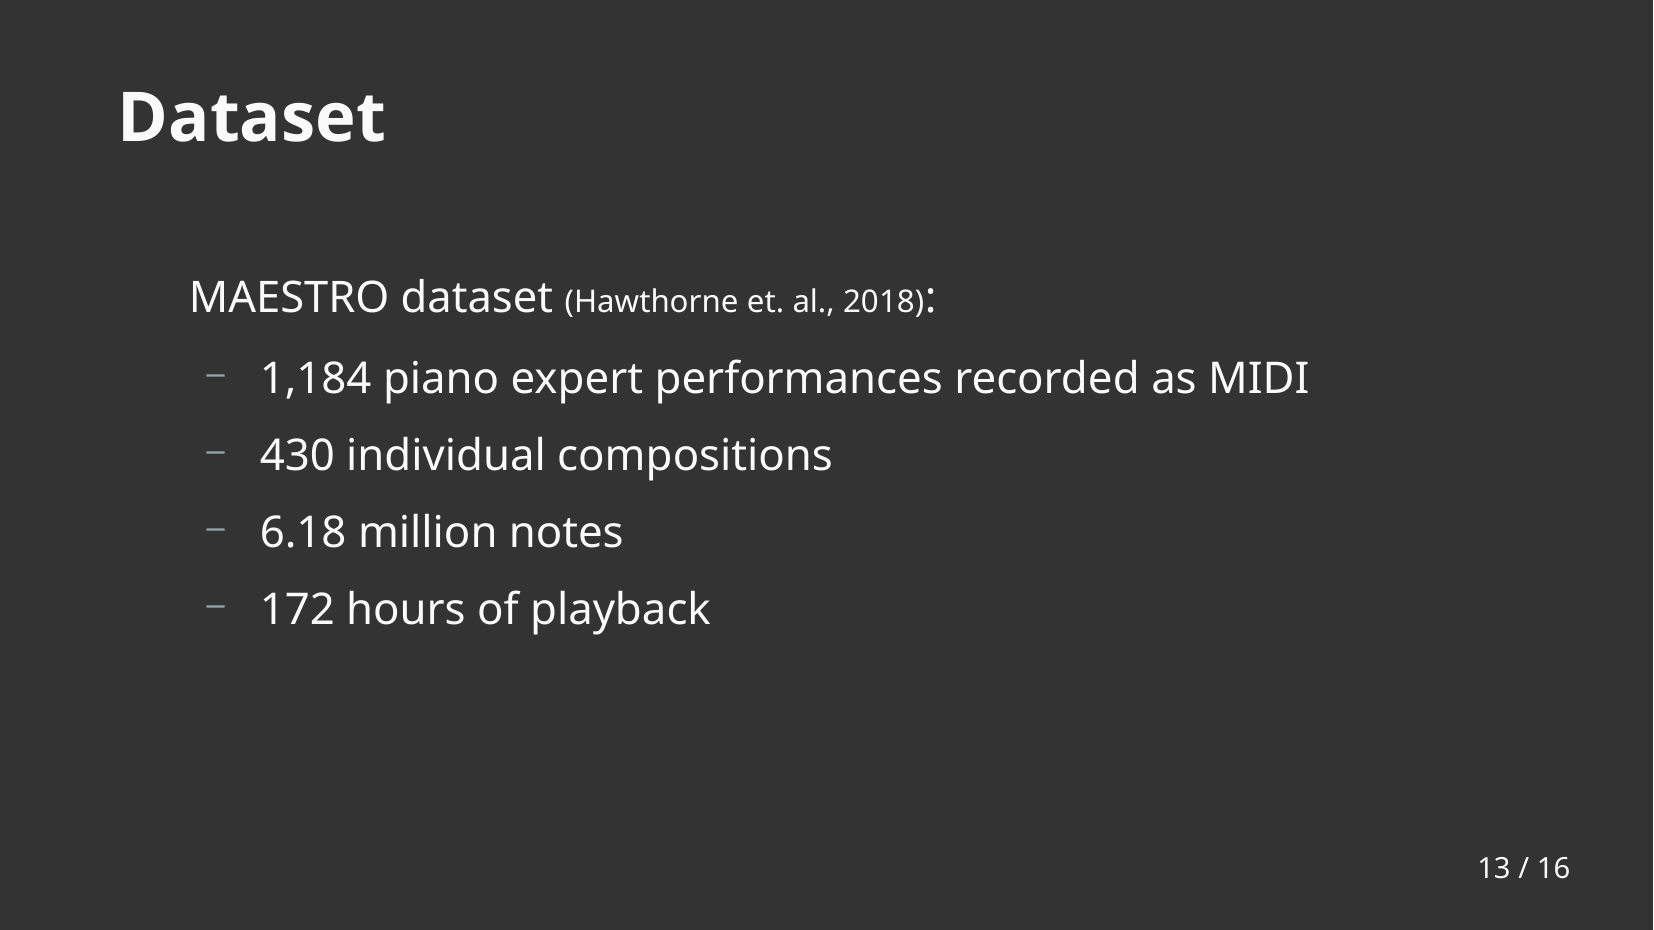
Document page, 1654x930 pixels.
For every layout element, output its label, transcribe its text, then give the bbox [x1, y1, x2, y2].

list MAESTRO dataset (Hawthorne et. al., 2018): 1,184 piano expert performances recorded as MIDI 430 individual compositions 6.18 million notes 172 hours of playback [117, 265, 1535, 806]
title Dataset [117, 36, 1571, 193]
